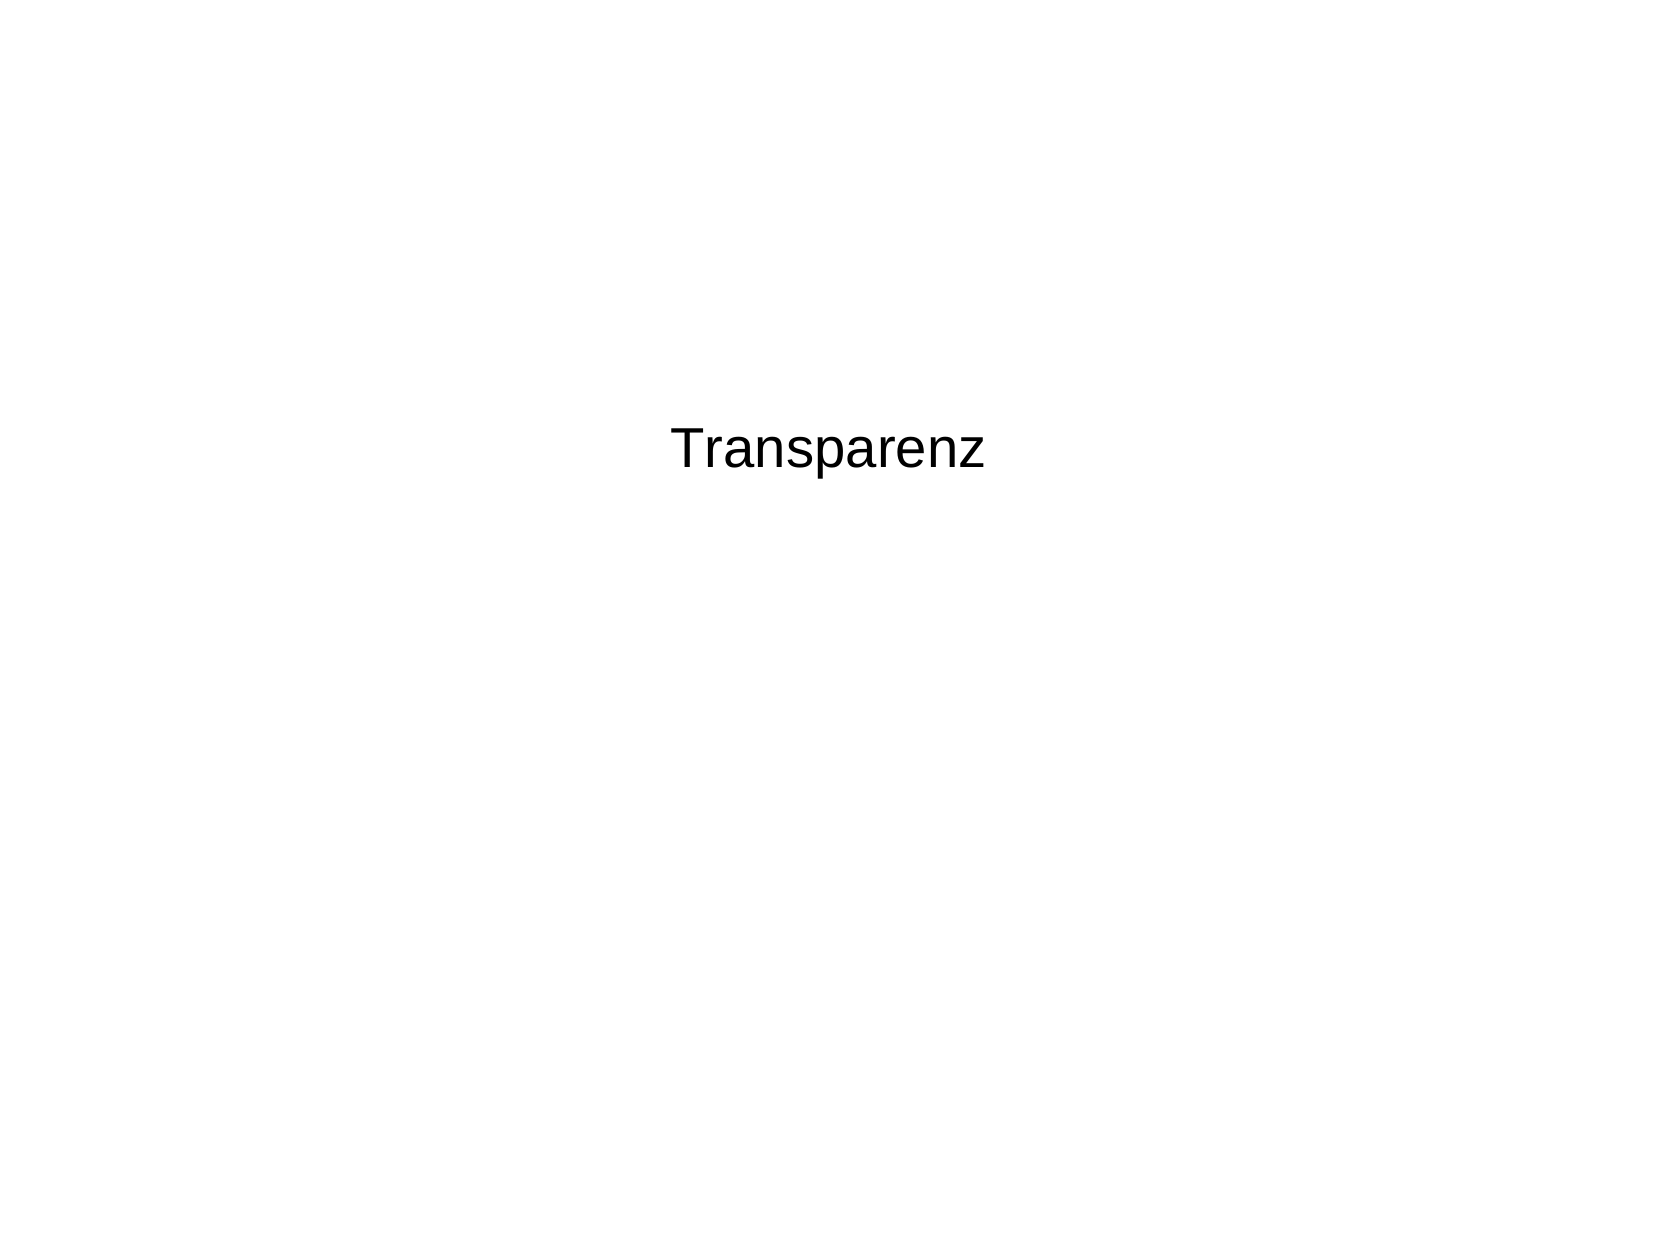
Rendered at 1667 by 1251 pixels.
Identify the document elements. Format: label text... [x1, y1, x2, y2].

subtitle Transparenz [0, 419, 1667, 895]
